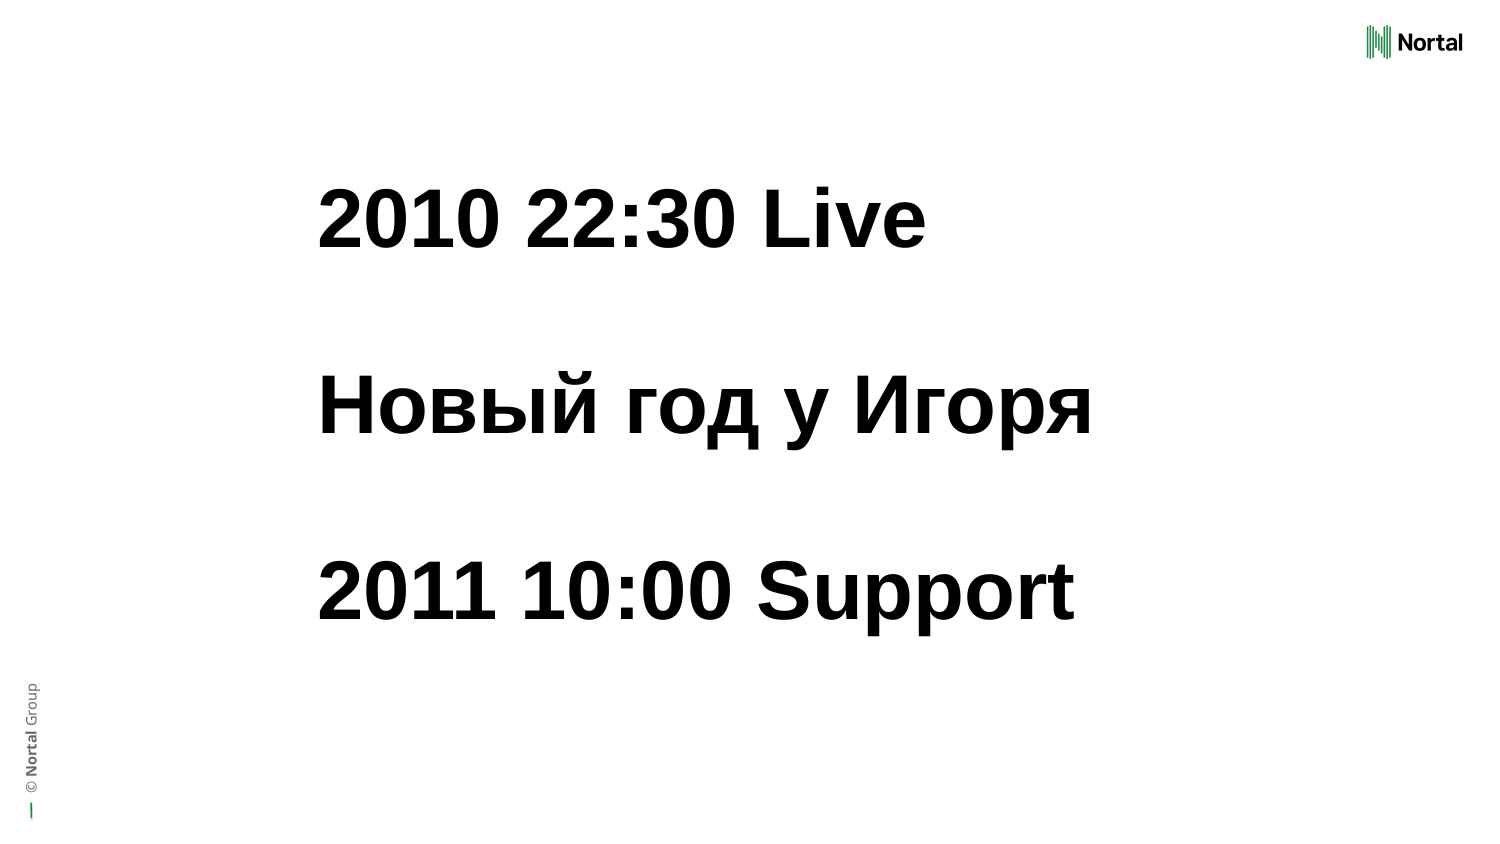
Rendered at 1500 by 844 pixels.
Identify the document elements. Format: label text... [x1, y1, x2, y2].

text_box 2010 22:30 Live Новый год у Игоря 2011 10:00 Support [302, 165, 1111, 646]
